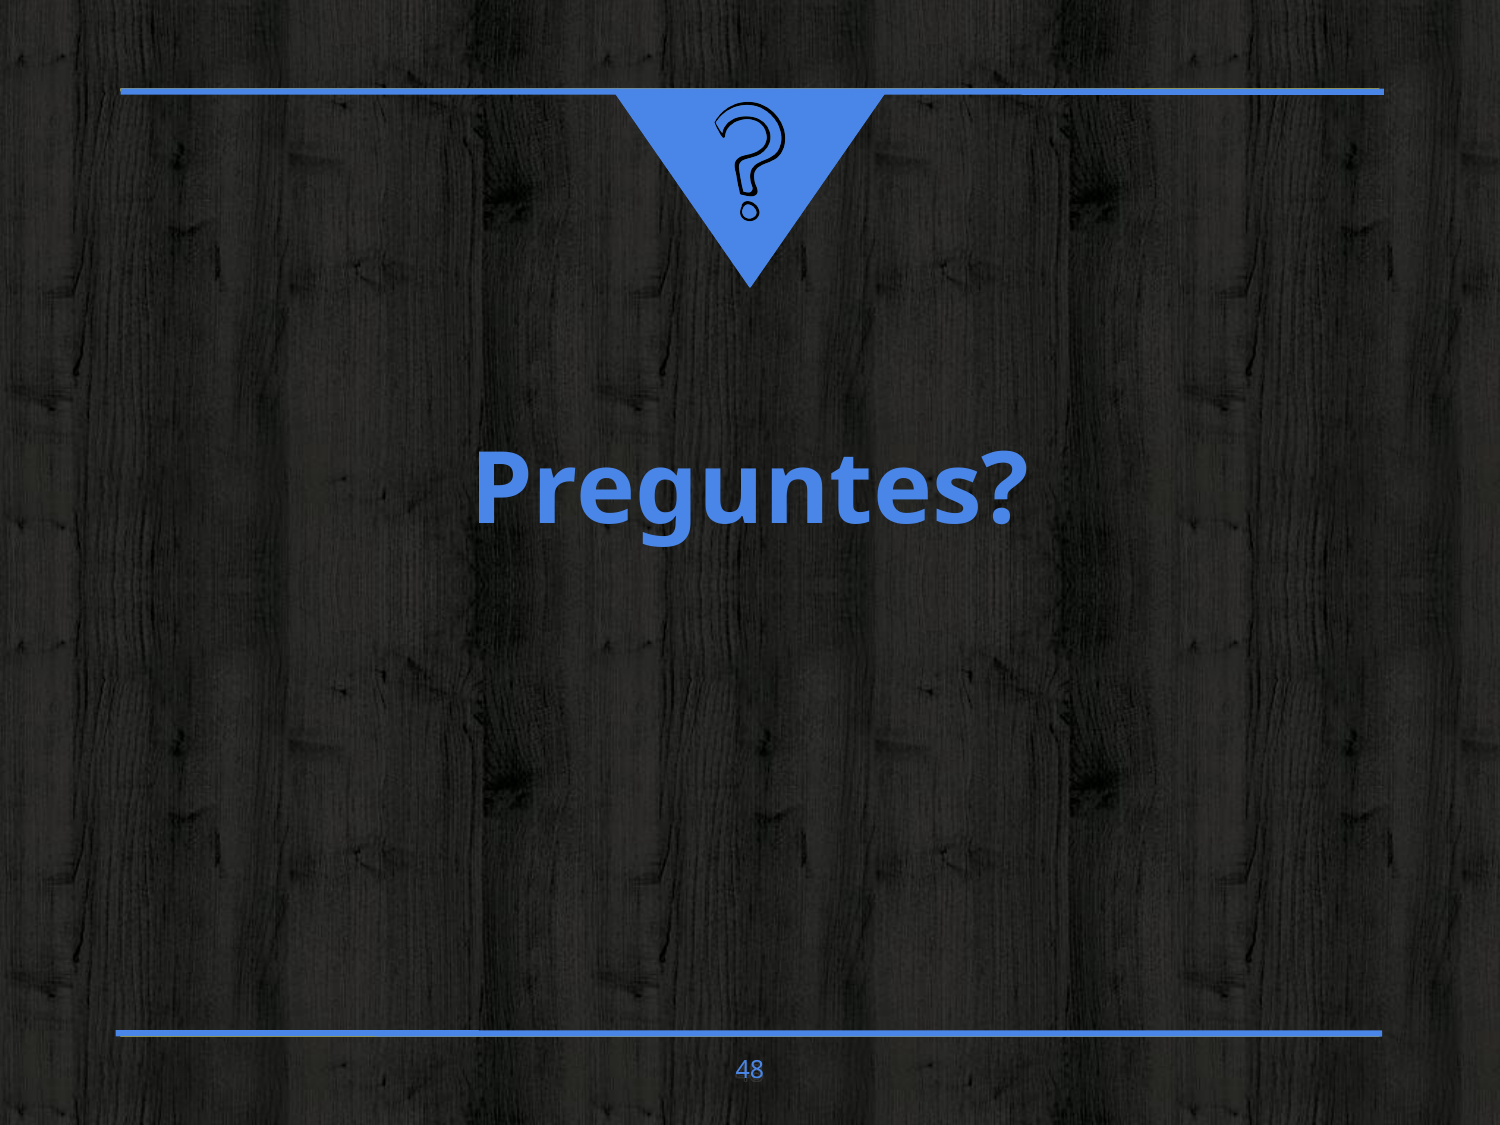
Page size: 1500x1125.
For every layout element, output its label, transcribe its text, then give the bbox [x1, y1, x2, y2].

picture [0, 0, 1500, 1125]
subtitle Preguntes? [119, 408, 1381, 581]
slide_number 48 [705, 1038, 795, 1125]
text_box [616, 95, 680, 187]
text_box [710, 230, 790, 287]
text_box [818, 95, 884, 189]
